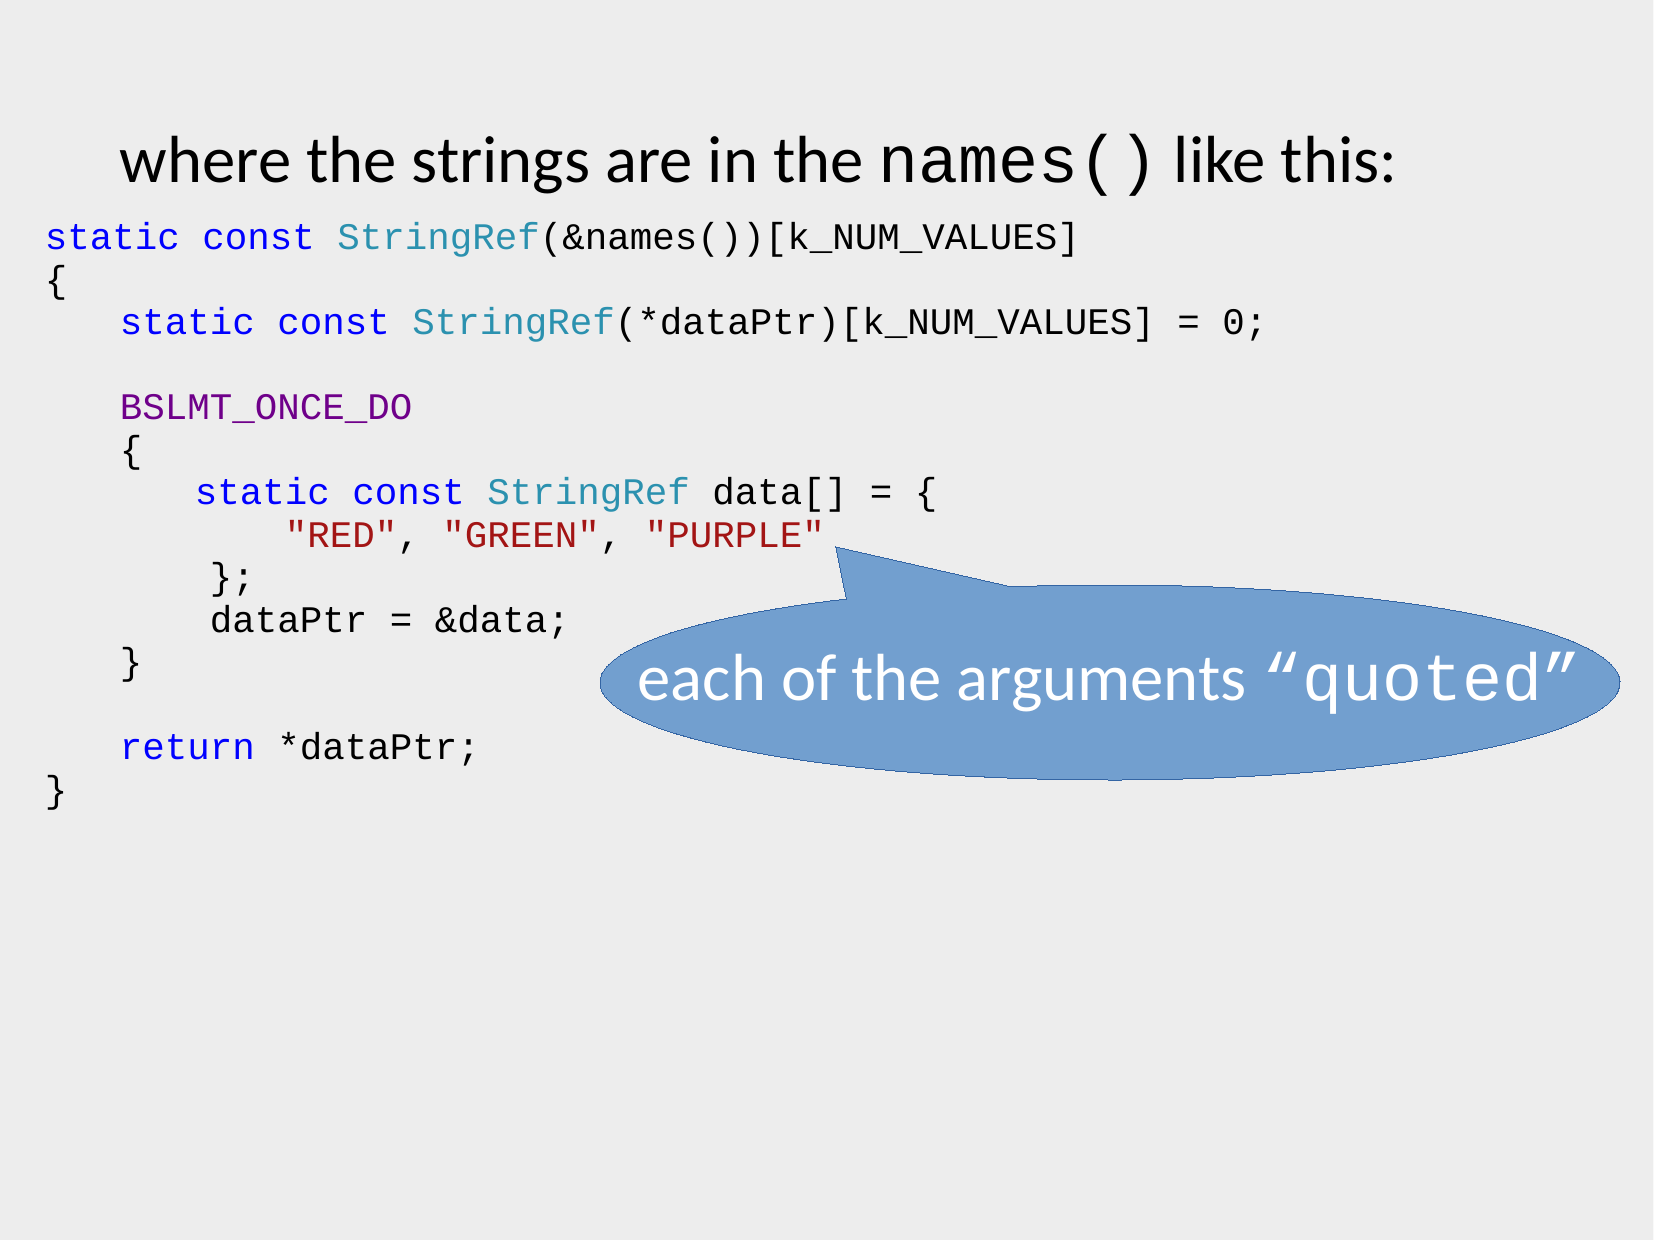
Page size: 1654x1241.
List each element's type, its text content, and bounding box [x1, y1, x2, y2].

text_box static const StringRef(&names())[k_NUM_VALUES] { static const StringRef(*dataPtr)[k_NUM_VALUES] = 0; BSLMT_ONCE_DO { static const StringRef data[] = { "RED", "GREEN", "PURPLE" }; dataPtr = &data; } return *dataPtr; } [30, 210, 1621, 822]
text_box where the strings are in the names() like this: [105, 120, 1621, 210]
text_box each of the arguments “quoted” [600, 546, 1621, 781]
